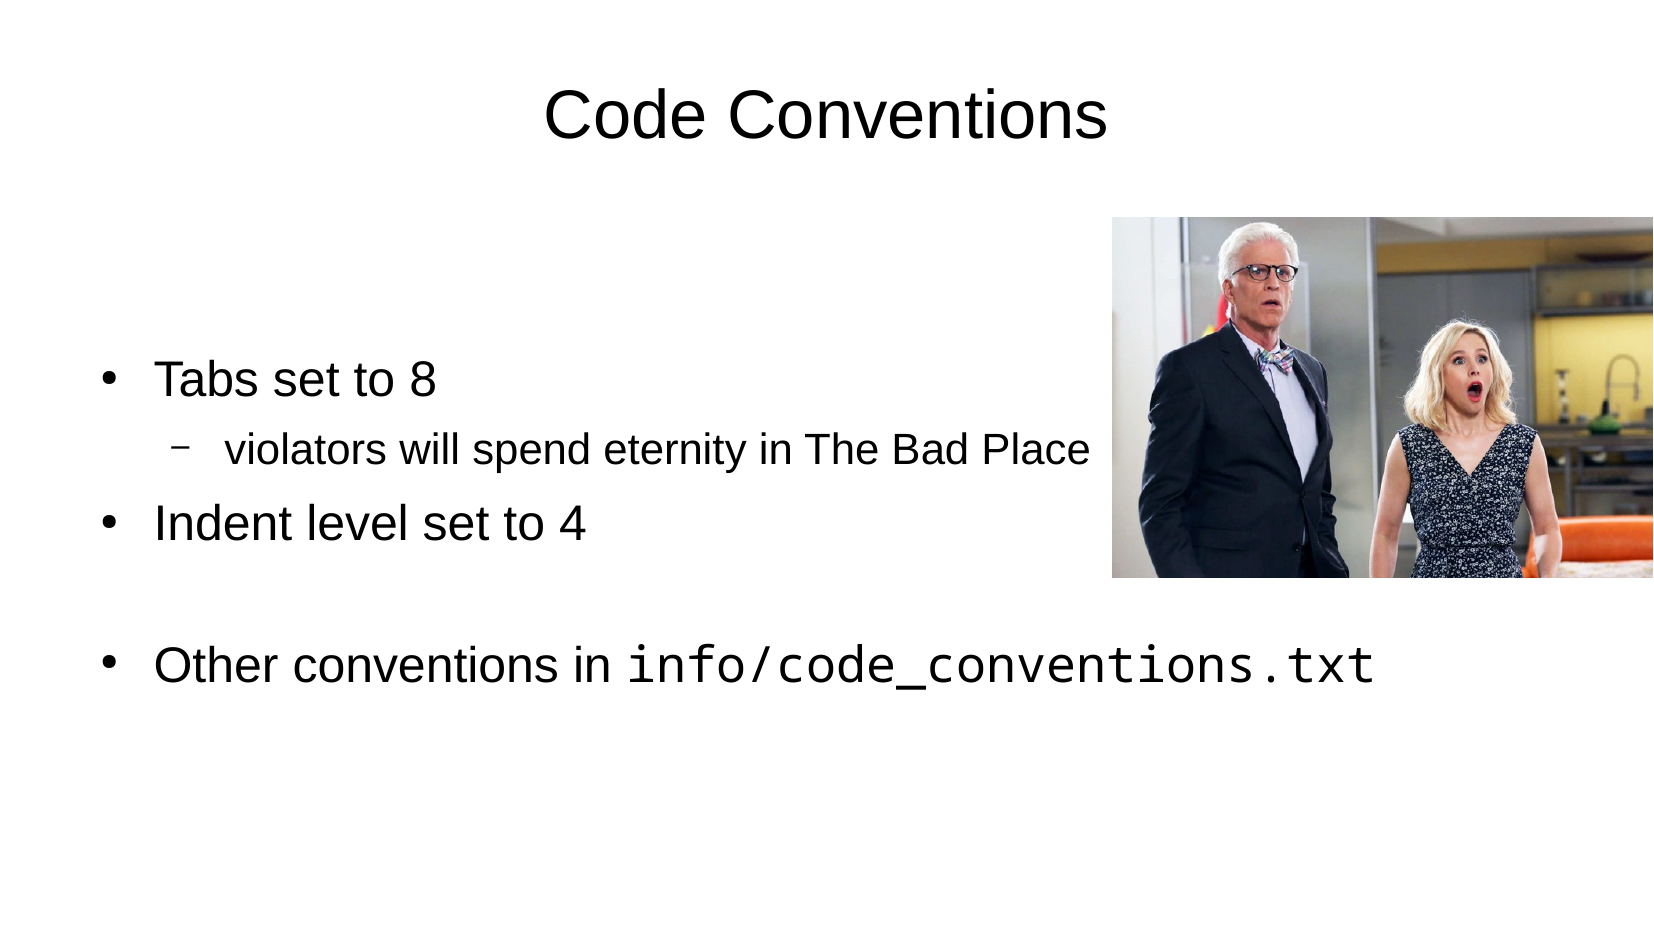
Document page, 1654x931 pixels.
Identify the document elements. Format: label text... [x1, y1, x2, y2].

picture [1112, 217, 1653, 578]
list Tabs set to 8 violators will spend eternity in The Bad Place Indent level set to 4 Other conventions in info/code_conventions.txt [82, 217, 1571, 758]
title Code Conventions [82, 37, 1571, 193]
